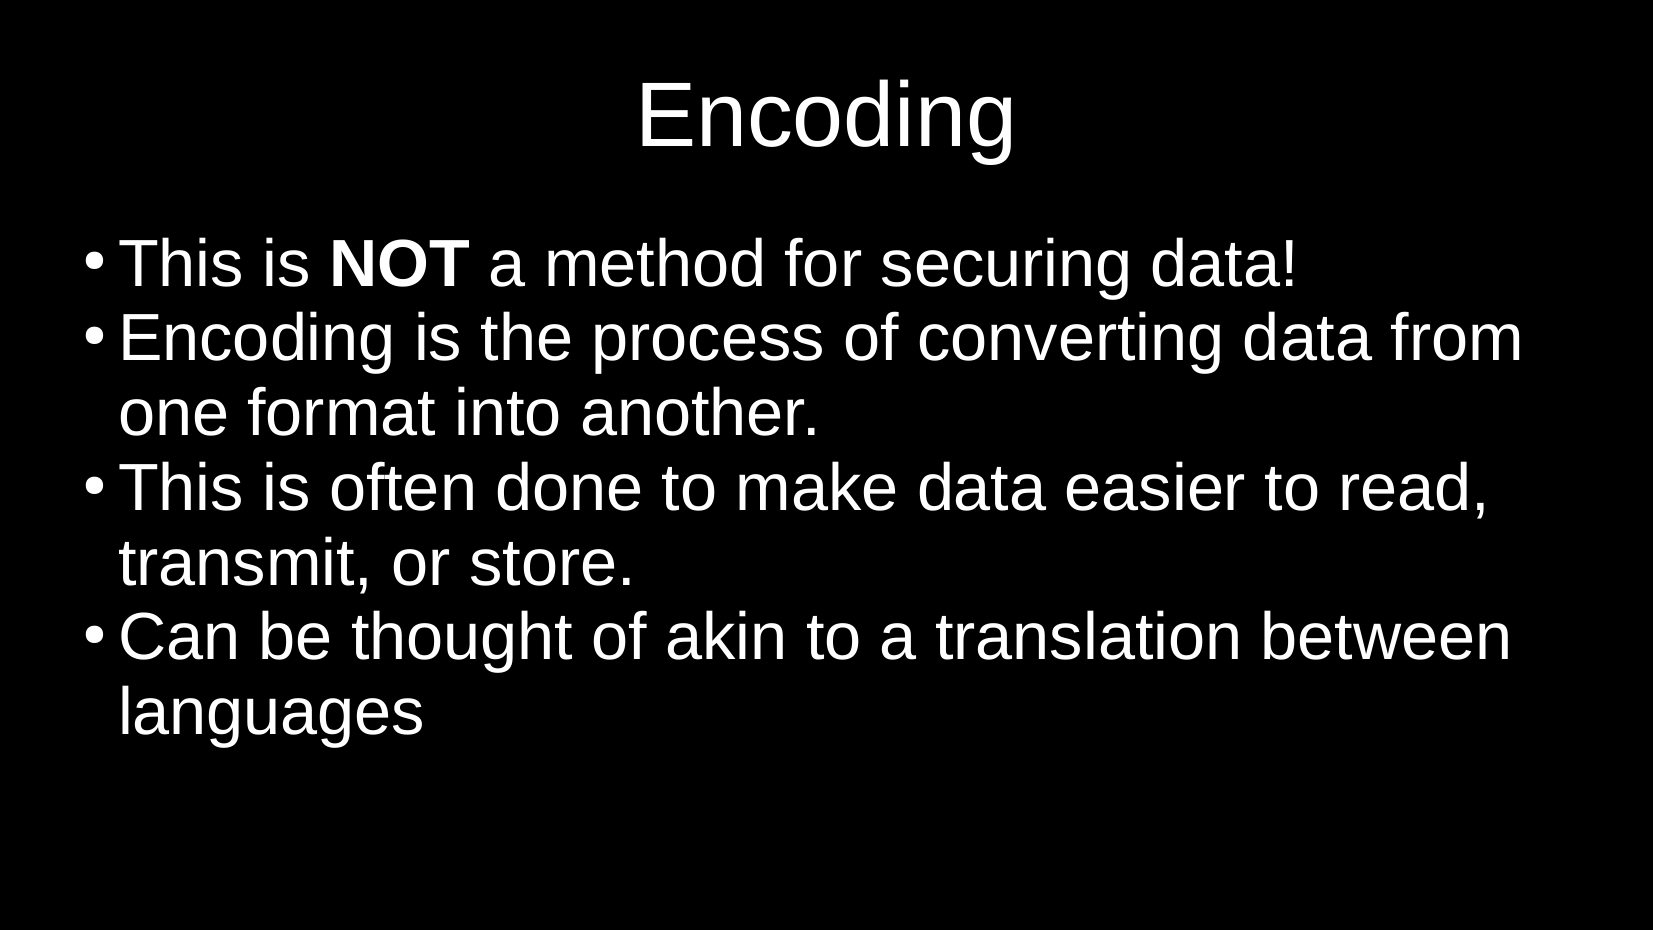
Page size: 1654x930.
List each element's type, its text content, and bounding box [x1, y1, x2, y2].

title Encoding [82, 37, 1571, 193]
subtitle This is NOT a method for securing data! Encoding is the process of converting data from one format into another. This is often done to make data easier to read, transmit, or store. Can be thought of akin to a translation between languages [82, 217, 1571, 757]
